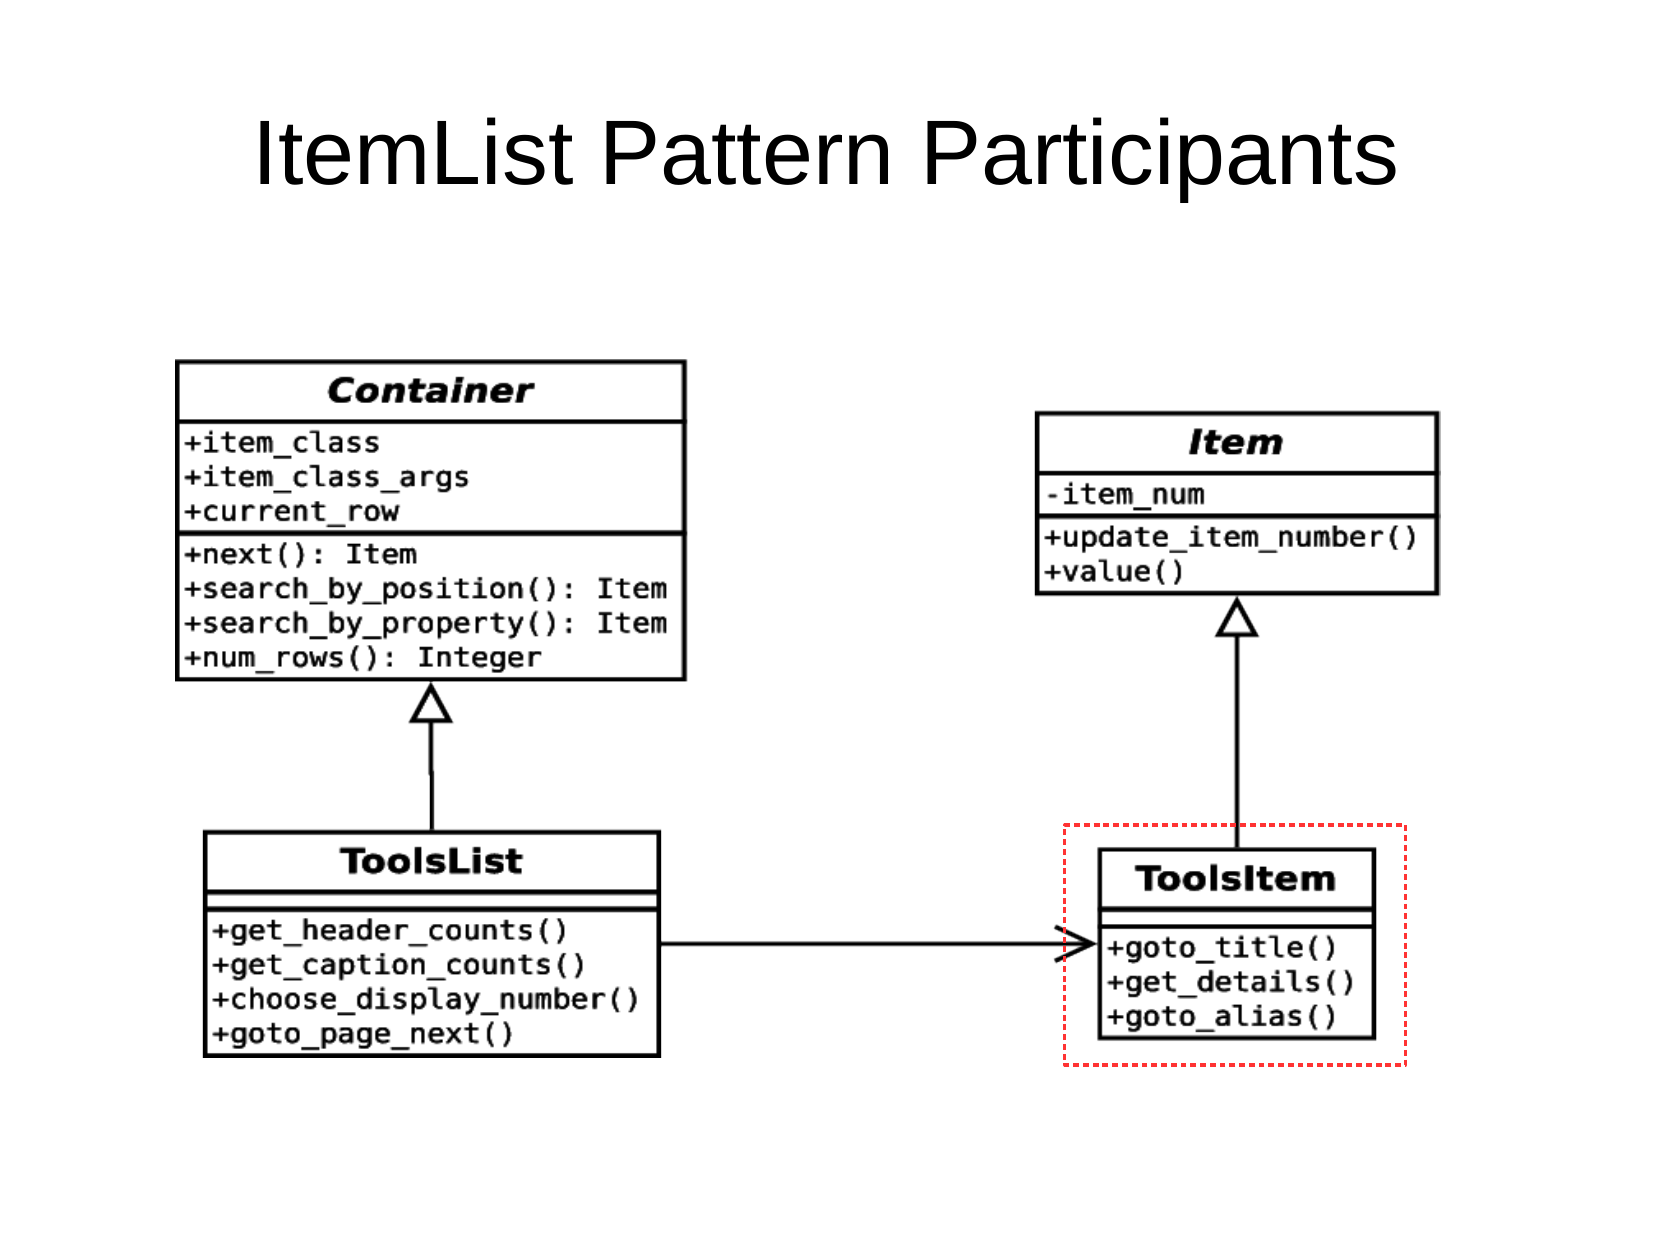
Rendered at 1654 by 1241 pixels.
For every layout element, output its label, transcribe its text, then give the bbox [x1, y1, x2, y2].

picture [175, 359, 1441, 1058]
title ItemList Pattern Participants [82, 49, 1571, 257]
